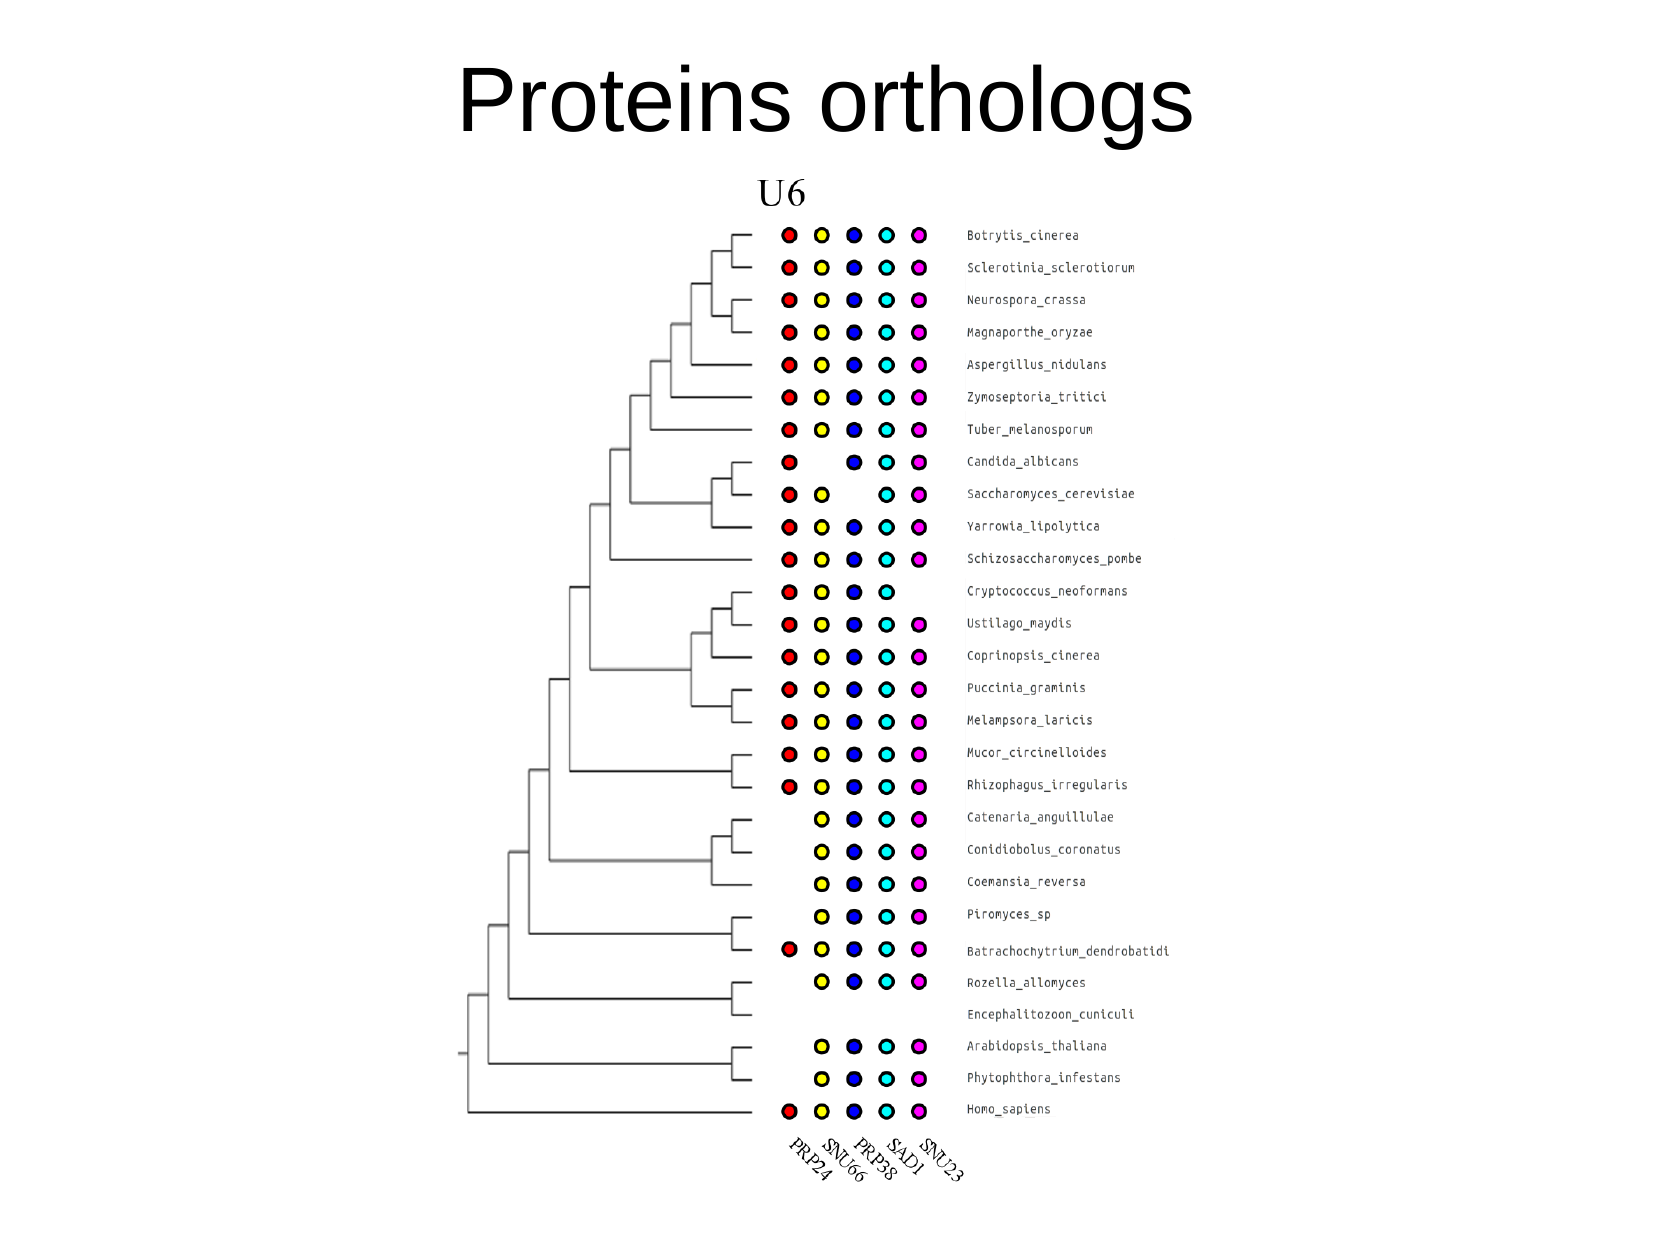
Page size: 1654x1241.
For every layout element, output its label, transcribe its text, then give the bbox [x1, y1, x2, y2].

title Proteins orthologs [82, 48, 1571, 152]
picture [450, 170, 1183, 1237]
